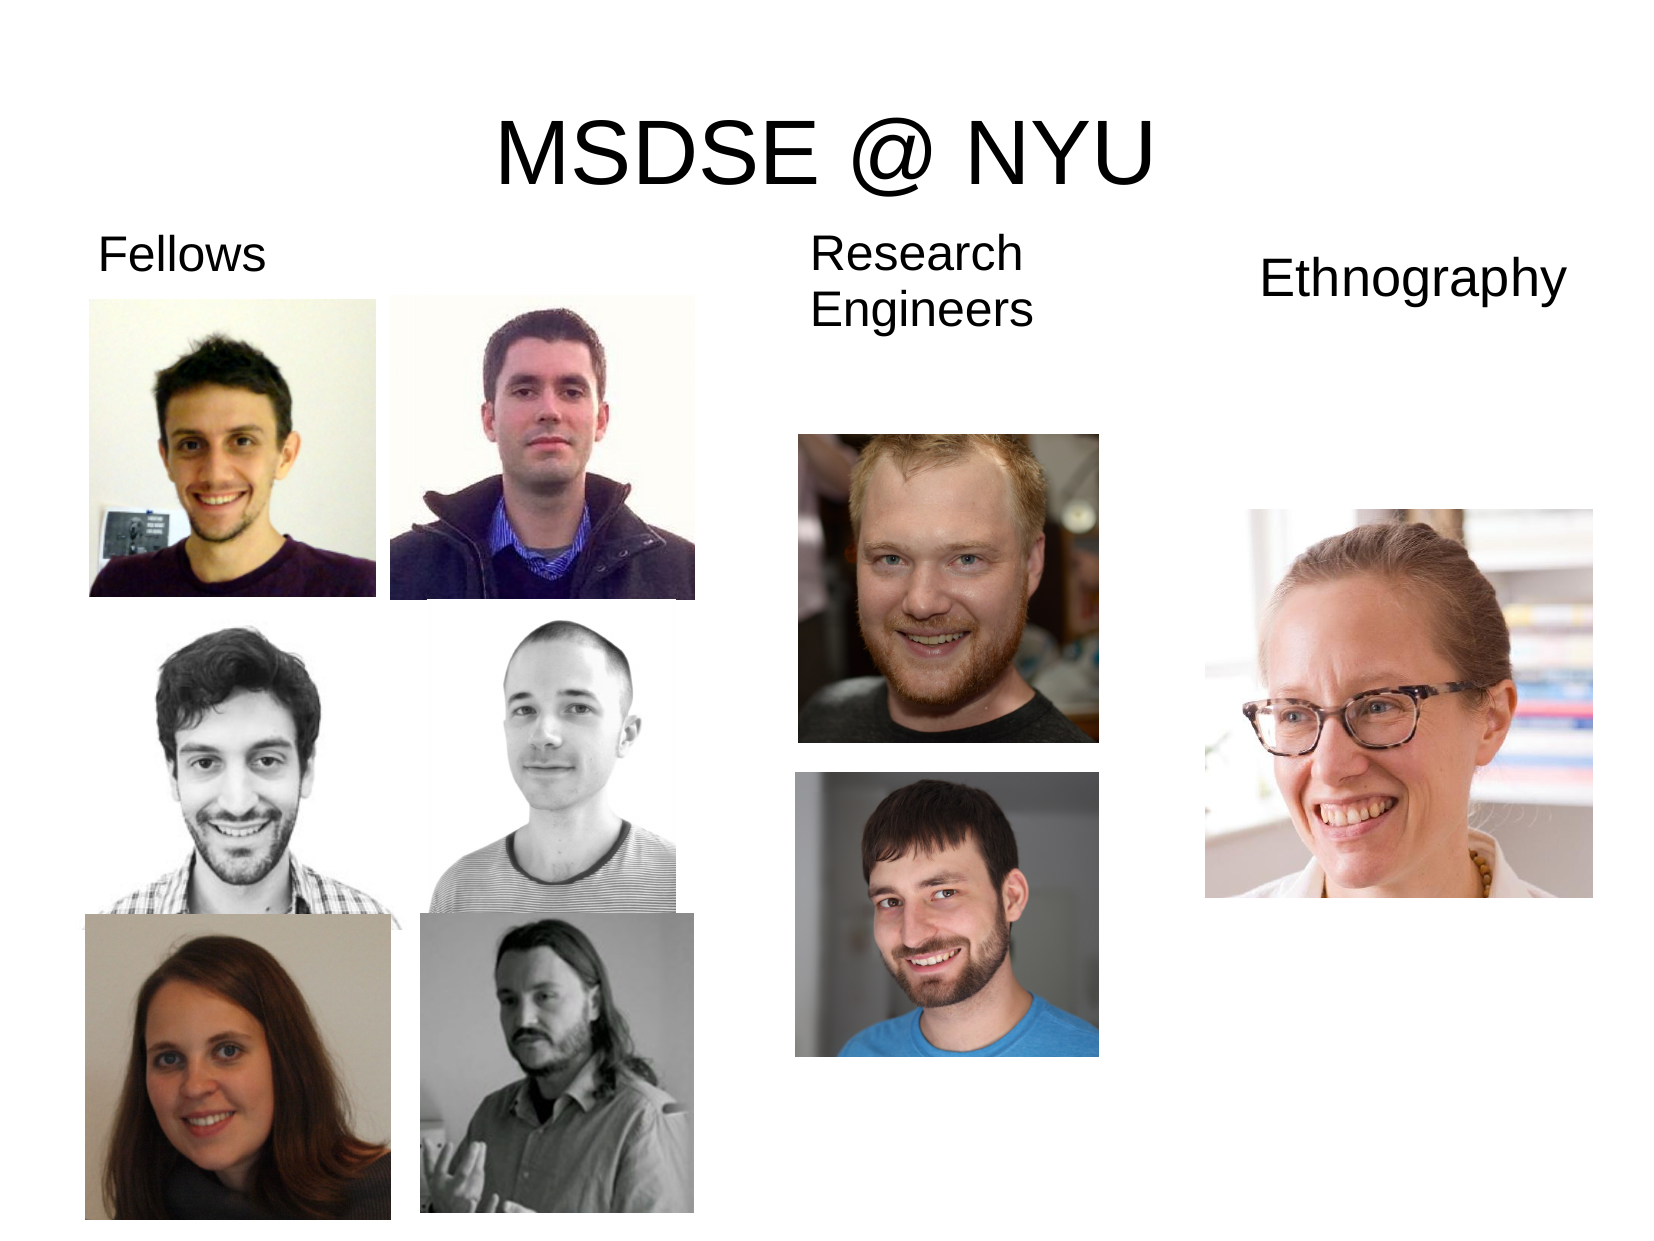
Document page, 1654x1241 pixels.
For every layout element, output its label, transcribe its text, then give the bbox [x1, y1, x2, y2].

picture [1205, 509, 1593, 898]
text_box Ethnography [1245, 240, 1606, 316]
picture [795, 772, 1099, 1057]
text_box Research Engineers [795, 217, 1126, 346]
picture [75, 295, 695, 1220]
picture [798, 434, 1099, 743]
text_box Fellows [82, 219, 578, 291]
title MSDSE @ NYU [82, 49, 1571, 257]
